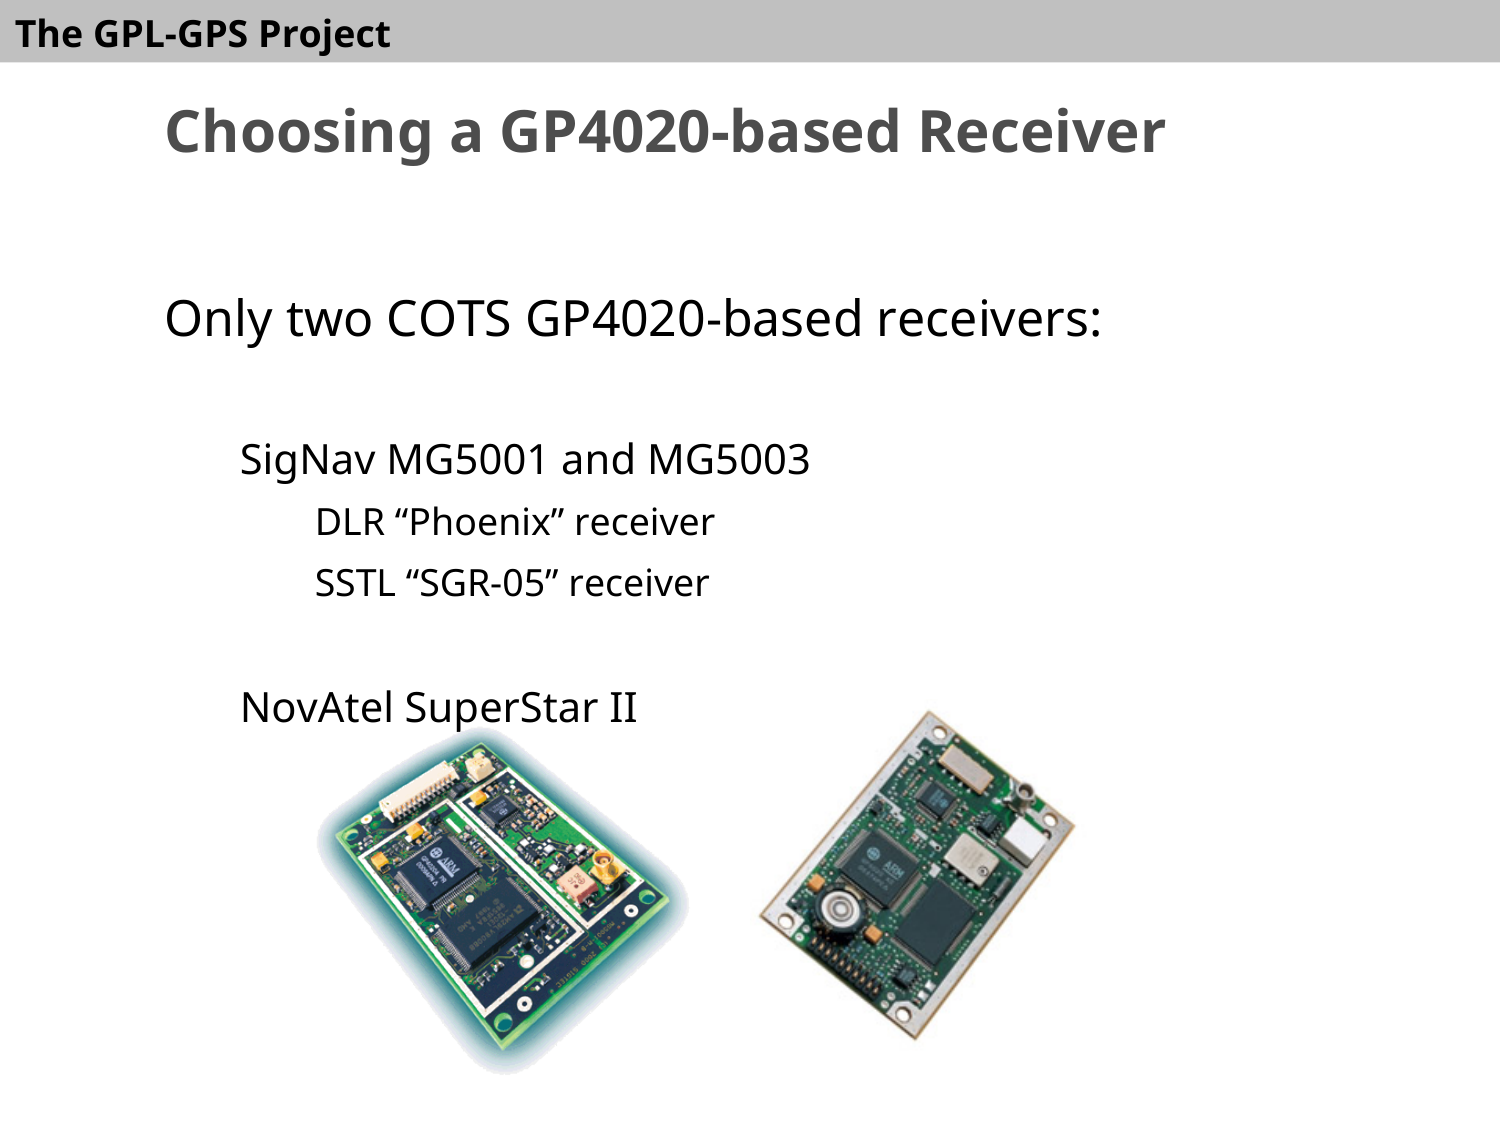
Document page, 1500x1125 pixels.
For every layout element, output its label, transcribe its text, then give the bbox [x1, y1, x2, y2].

text_box Choosing a GP4020-based Receiver [149, 87, 1463, 175]
picture [300, 712, 710, 1085]
picture [750, 699, 1088, 1057]
list Only two COTS GP4020-based receivers: SigNav MG5001 and MG5003 DLR “Phoenix” receiver SSTL “SGR-05” receiver NovAtel SuperStar II [149, 275, 1463, 1013]
